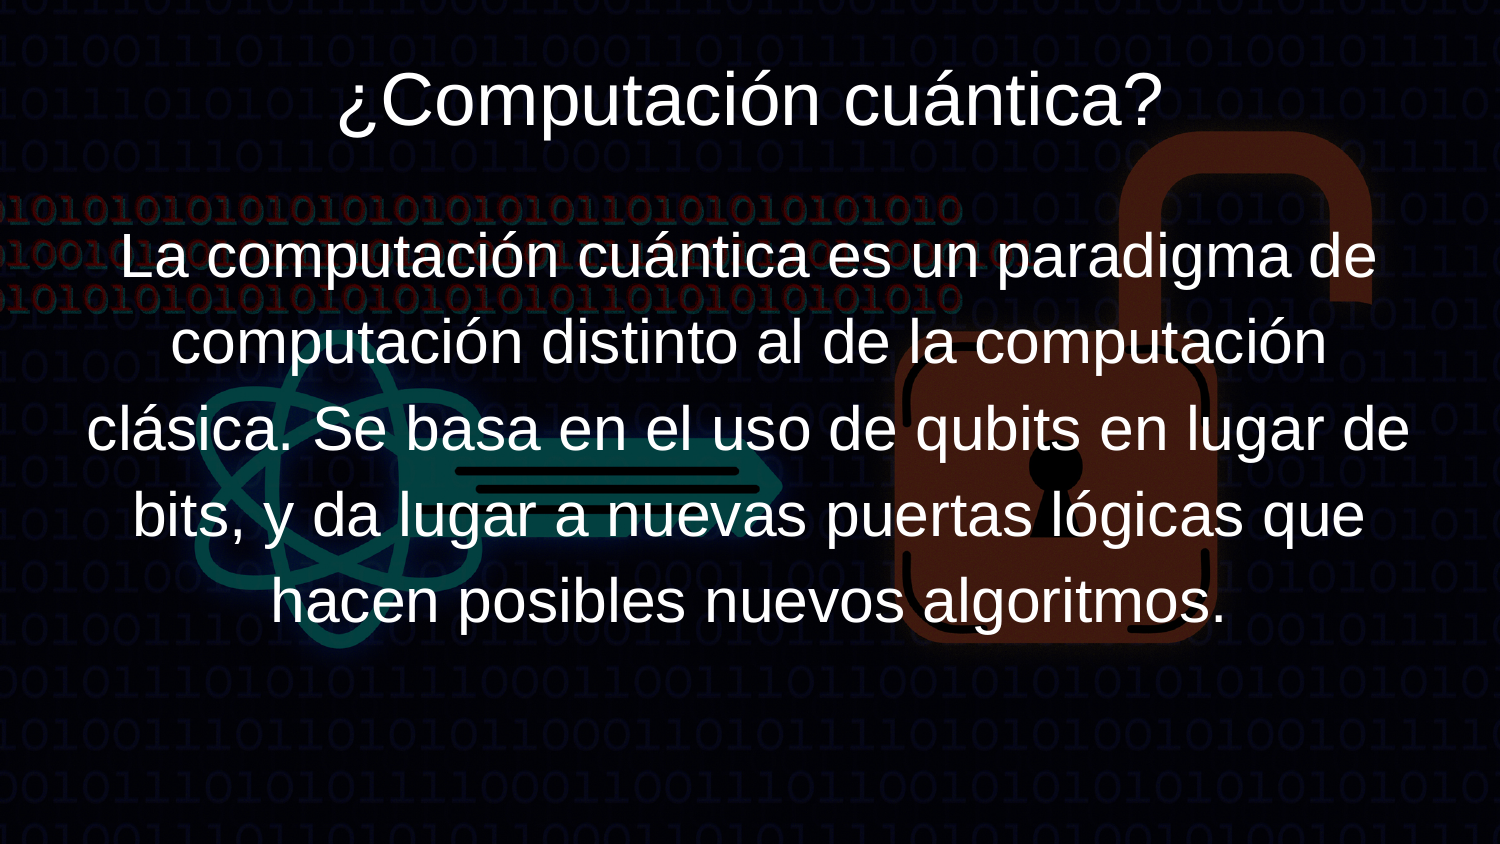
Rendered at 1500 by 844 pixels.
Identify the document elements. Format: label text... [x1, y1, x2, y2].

picture [0, 0, 1500, 844]
list La computación cuántica es un paradigma de computación distinto al de la computación clásica. Se basa en el uso de qubits en lugar de bits, y da lugar a nuevas puertas lógicas que hacen posibles nuevos algoritmos. [51, 189, 1449, 750]
title ¿Computación cuántica? [51, 35, 1449, 130]
